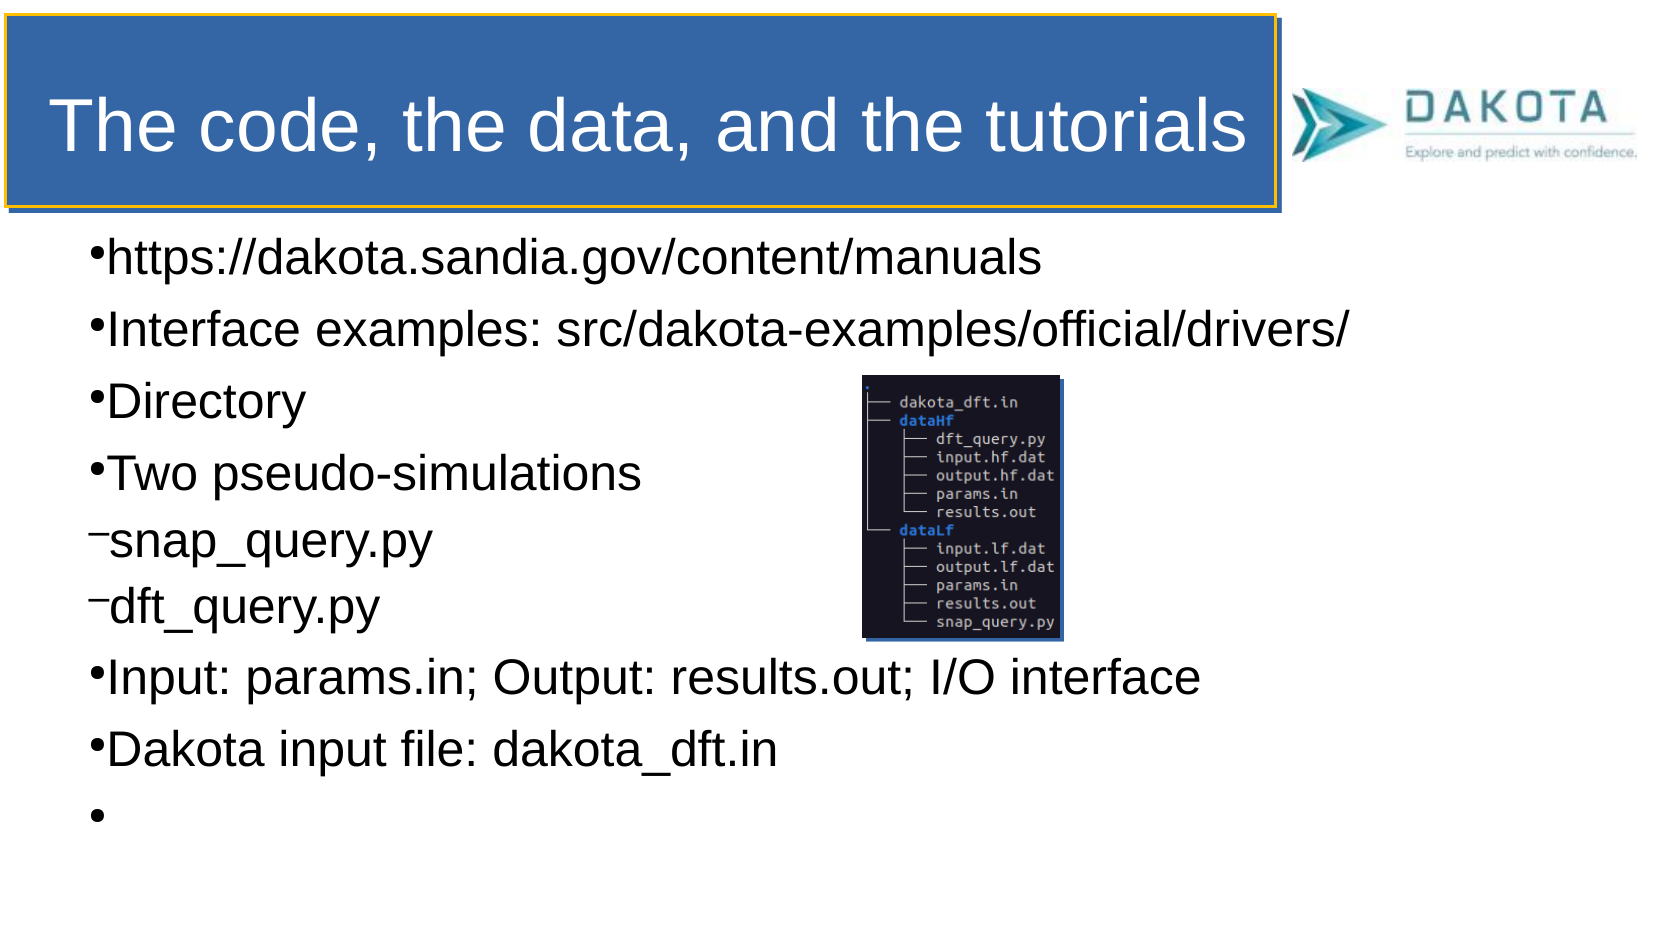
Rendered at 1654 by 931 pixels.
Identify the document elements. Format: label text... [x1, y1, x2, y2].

picture [862, 375, 1060, 638]
title The code, the data, and the tutorials [49, 37, 1317, 206]
picture [1317, 88, 1637, 162]
list https://dakota.sandia.gov/content/manuals Interface examples: src/dakota-examples/official/drivers/ Directory Two pseudo-simulations snap_query.py dft_query.py Input: params.in; Output: results.out; I/O interface Dakota input file: dakota_dft.in [88, 236, 1565, 798]
